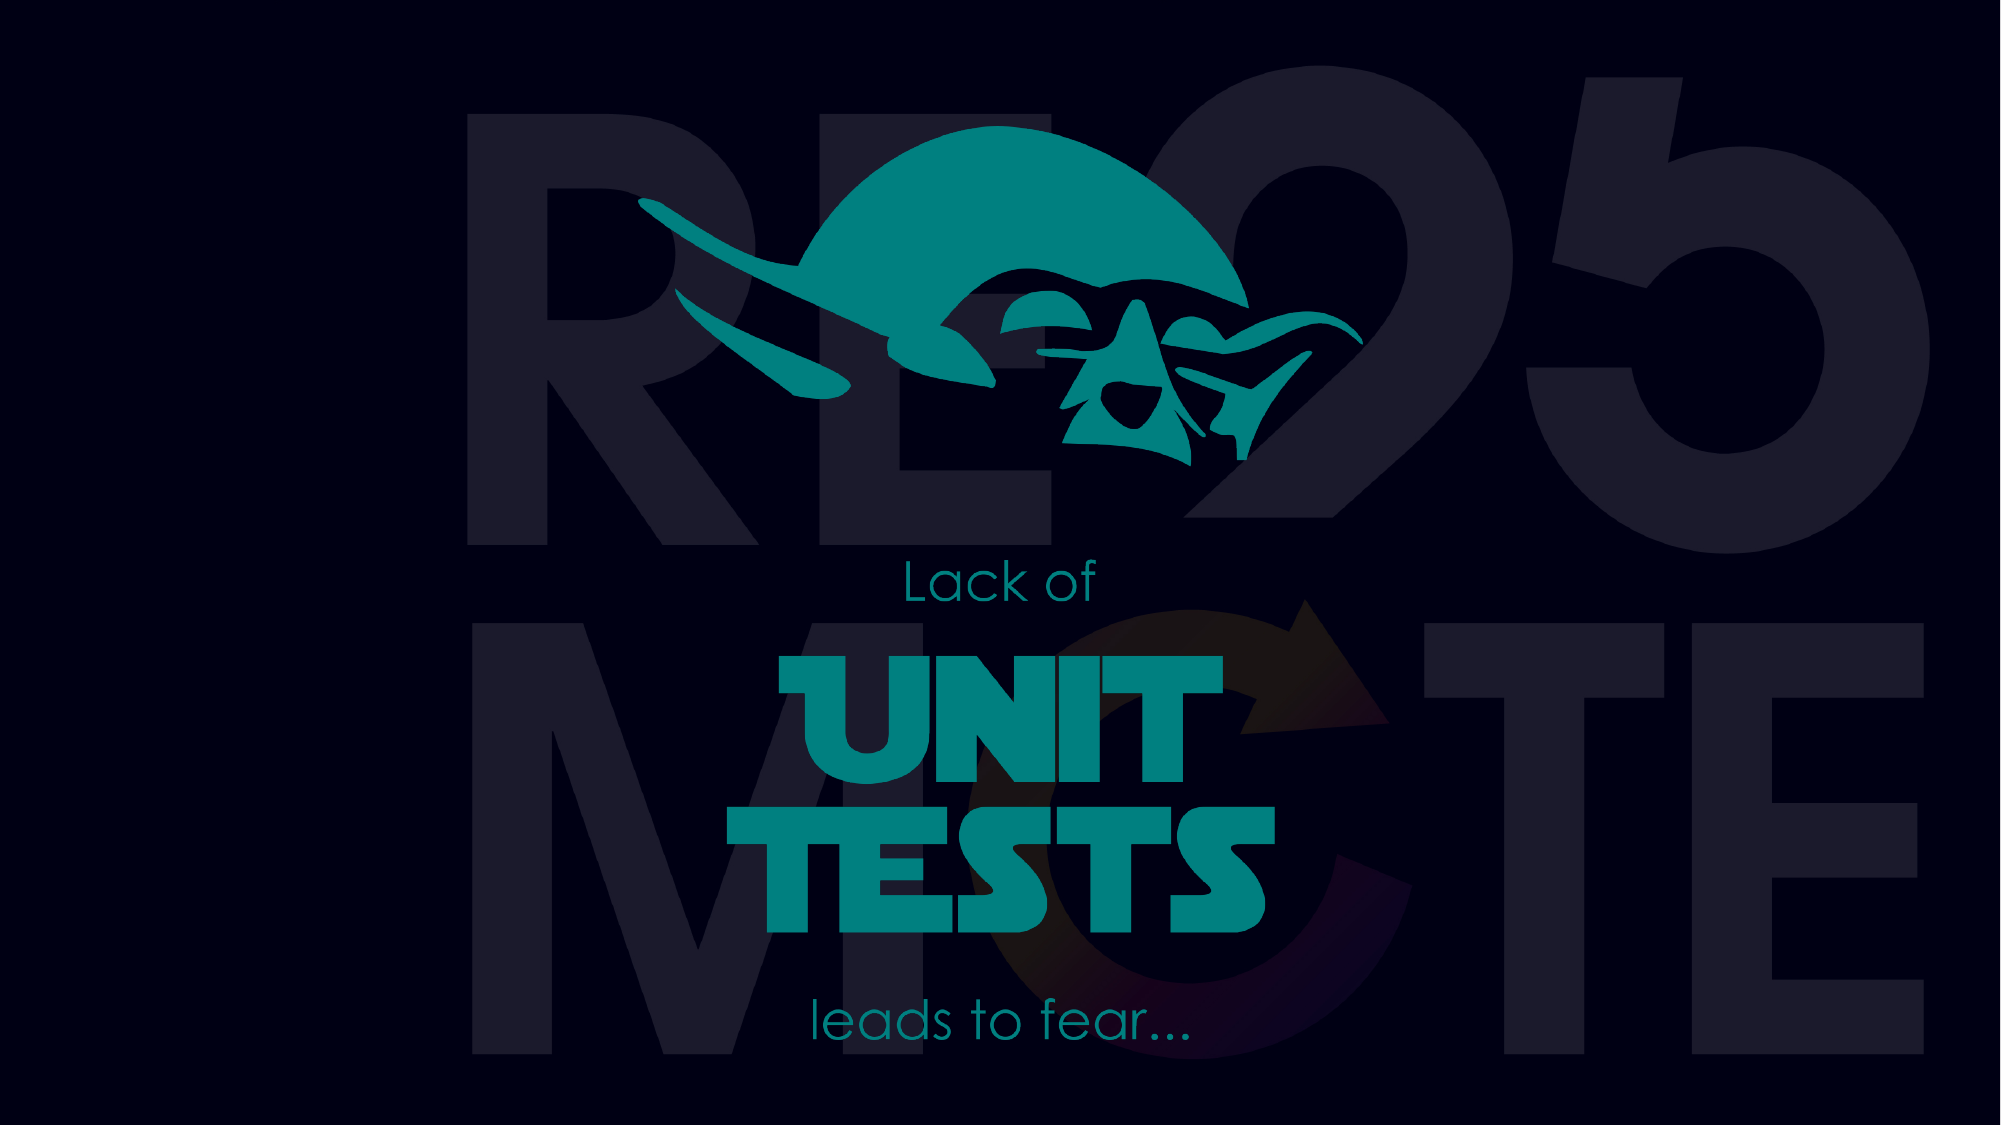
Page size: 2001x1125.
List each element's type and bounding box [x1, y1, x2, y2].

picture [638, 126, 1363, 1040]
